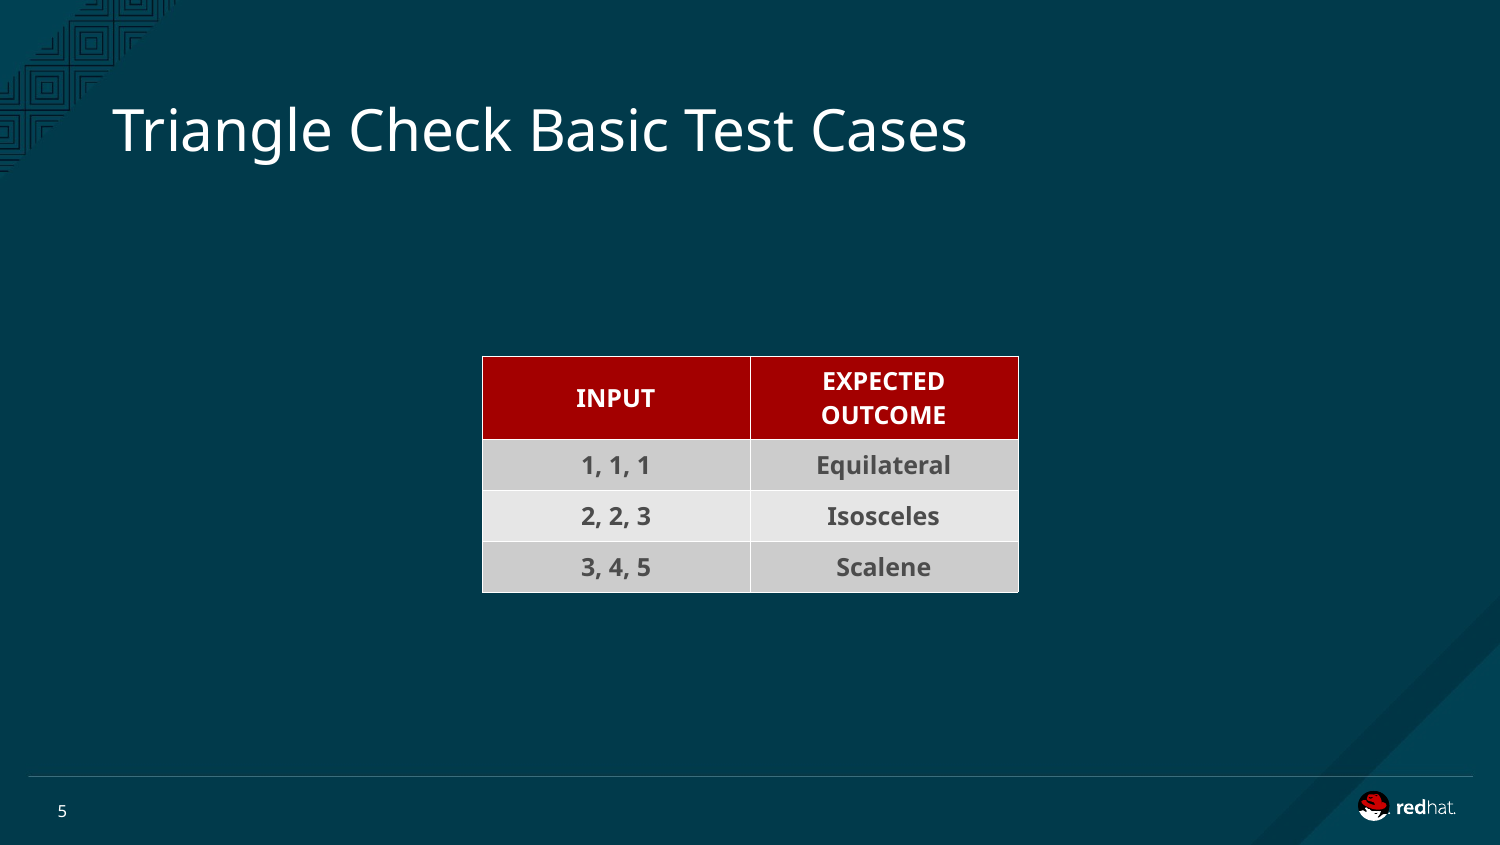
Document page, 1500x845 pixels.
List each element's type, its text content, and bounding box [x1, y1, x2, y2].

picture [99, 38, 103, 49]
table_header INPUT [483, 357, 750, 439]
table_cell 2, 2, 3 [483, 491, 750, 541]
table_header EXPECTED OUTCOME [751, 357, 1018, 439]
table_cell 1, 1, 1 [483, 440, 750, 490]
table_cell Equilateral [751, 440, 1018, 490]
table_cell Isosceles [751, 491, 1018, 541]
table_cell 3, 4, 5 [483, 542, 750, 592]
table_cell Scalene [751, 542, 1018, 592]
title Triangle Check Basic Test Cases [112, 0, 1388, 169]
